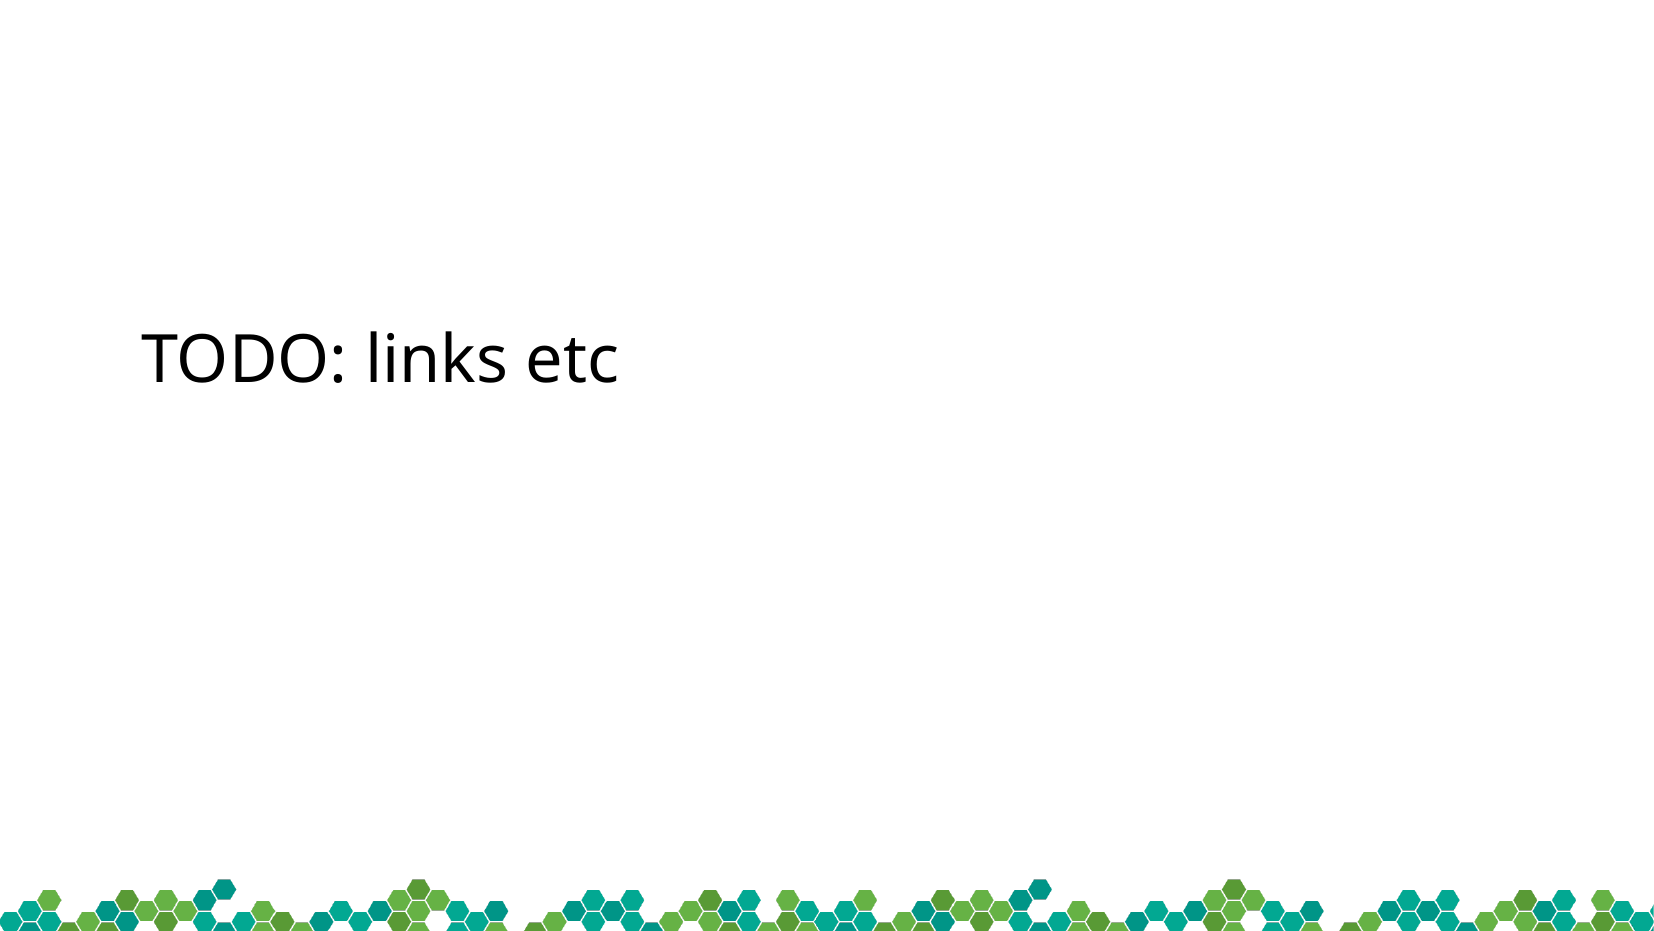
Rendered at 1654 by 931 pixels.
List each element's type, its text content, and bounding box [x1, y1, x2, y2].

picture [0, 871, 1654, 931]
list TODO: links etc [70, 311, 1547, 559]
